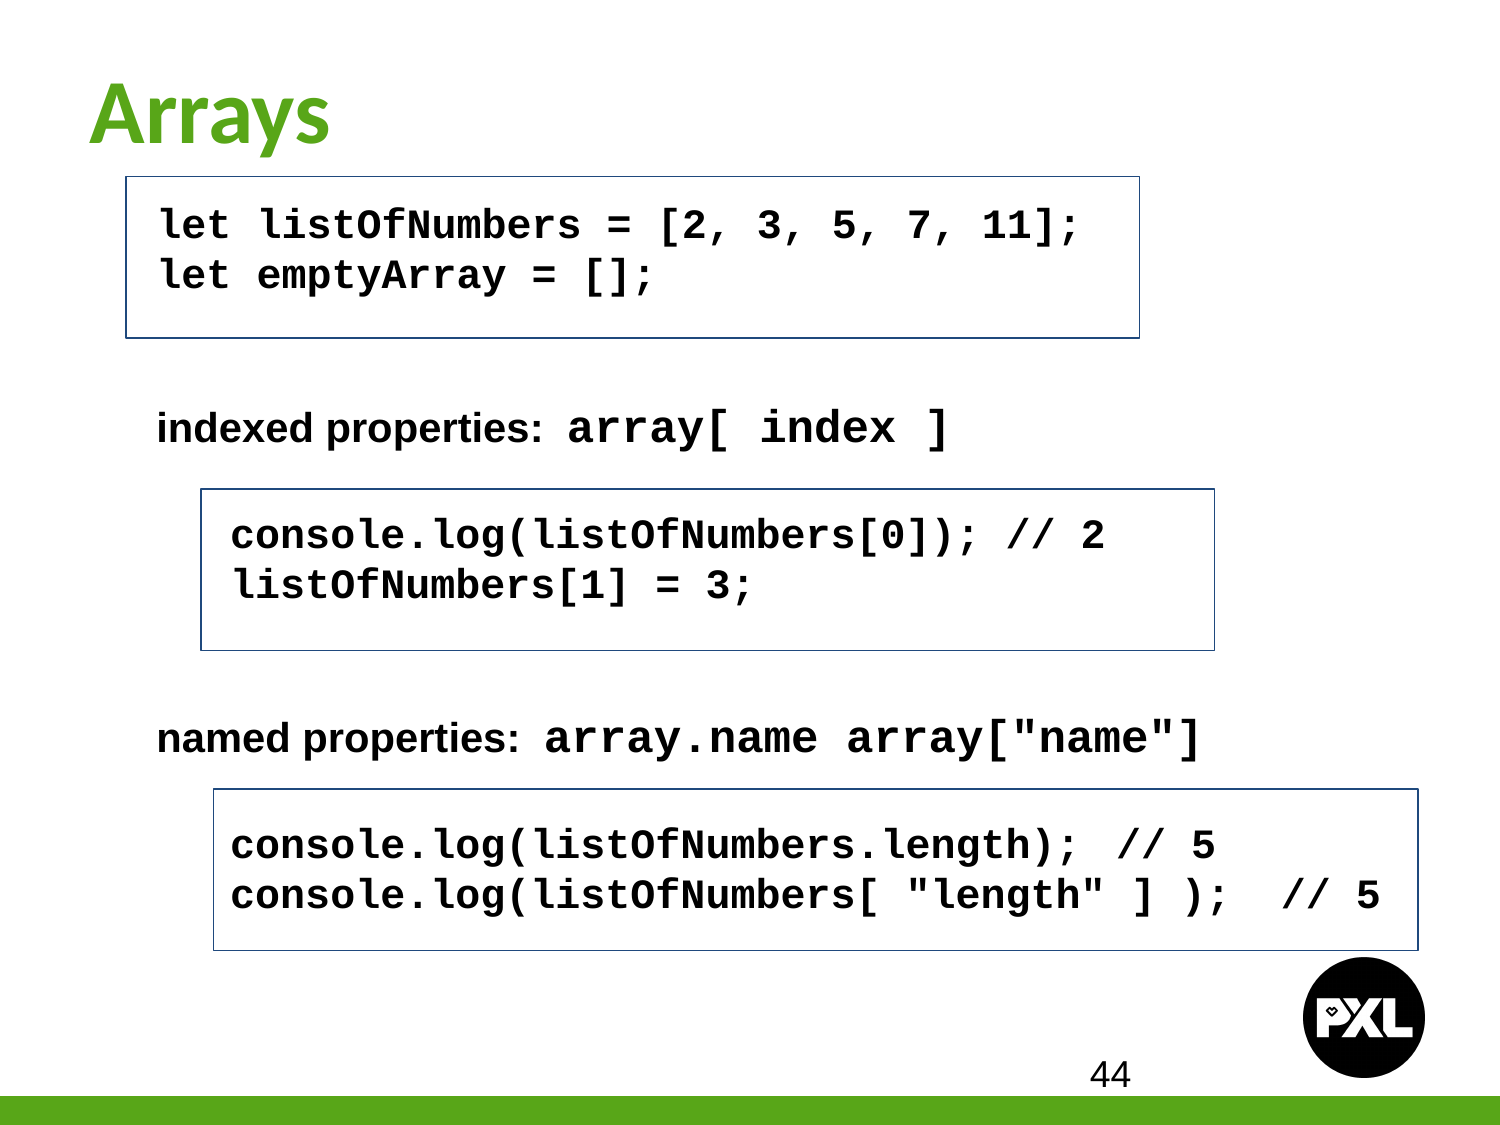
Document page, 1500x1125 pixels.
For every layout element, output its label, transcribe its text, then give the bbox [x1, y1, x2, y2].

text_box Arrays [127, 177, 1139, 233]
text_box Arrays [75, 45, 1425, 233]
text_box let listOfNumbers = [2, 3, 5, 7, 11]; let emptyArray = []; indexed properties: array[ index ] console.log(listOfNumbers[0]); // 2 listOfNumbers[1] = 3; named properties: array.name array["name"] console.log(listOfNumbers.length); // 5 console.log(listOfNumbers[ "length" ] ); // 5 [141, 189, 1139, 337]
text_box let listOfNumbers = [2, 3, 5, 7, 11]; let emptyArray = []; indexed properties: array[ index ] console.log(listOfNumbers[0]); // 2 listOfNumbers[1] = 3; named properties: array.name array["name"] console.log(listOfNumbers.length); // 5 console.log(listOfNumbers[ "length" ] ); // 5 [141, 189, 1500, 1125]
